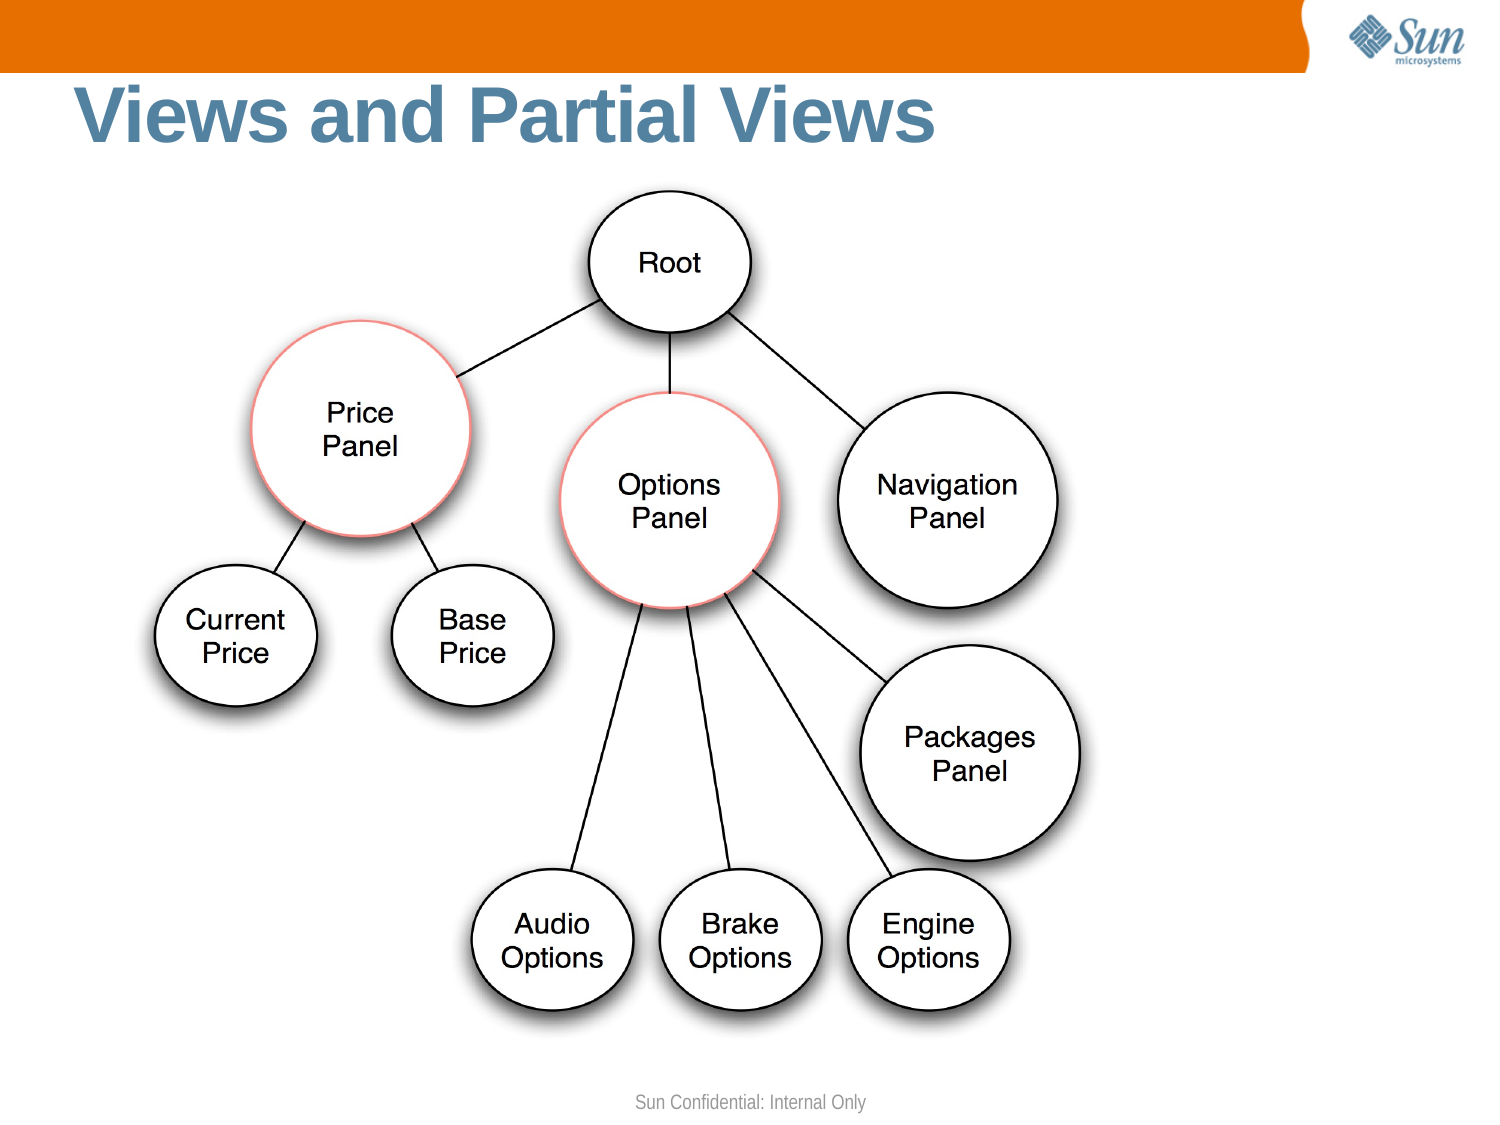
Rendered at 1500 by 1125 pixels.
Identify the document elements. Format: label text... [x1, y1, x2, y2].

picture [127, 174, 1107, 1046]
picture [0, 0, 1500, 73]
title Views and Partial Views [73, 79, 1436, 184]
